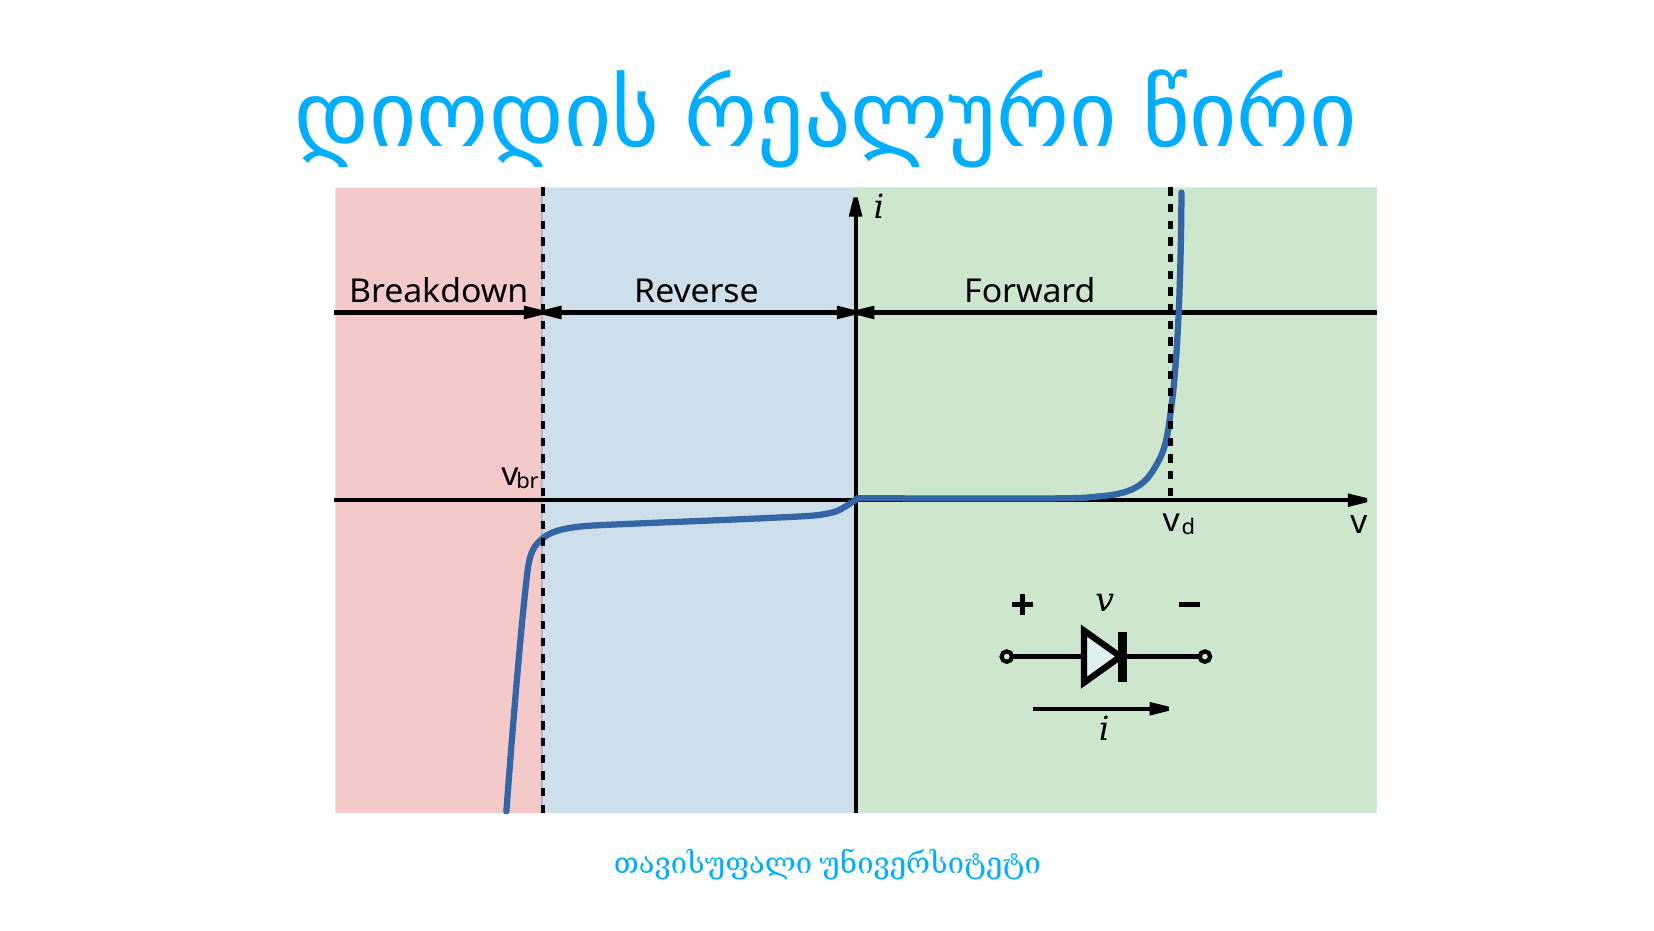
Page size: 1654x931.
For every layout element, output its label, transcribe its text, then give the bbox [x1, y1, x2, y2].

picture [334, 187, 1377, 814]
title დიოდის რეალური წირი [82, 37, 1571, 193]
